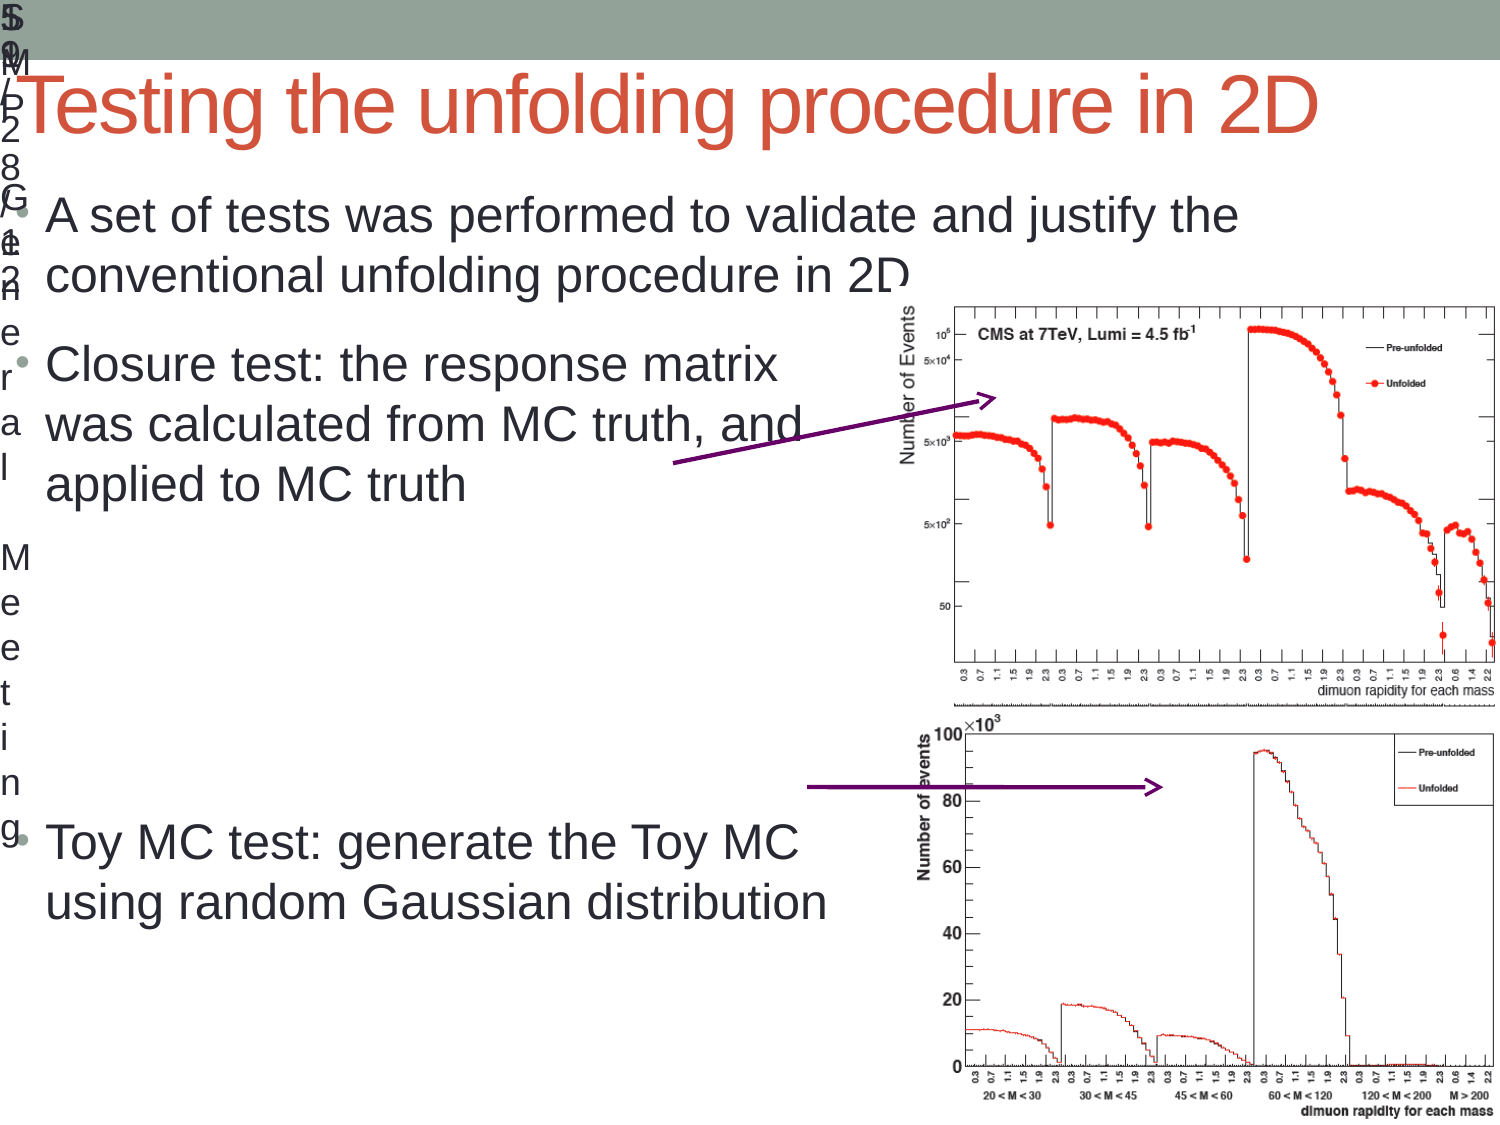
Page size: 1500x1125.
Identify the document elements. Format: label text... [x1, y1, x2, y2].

list A set of tests was performed to validate and justify the conventional unfolding procedure in 2D Closure test: the response matrix was calculated from MC truth, and applied to MC truth Toy MC test: generate the Toy MC using random Gaussian distribution [0, 174, 1500, 1113]
picture [891, 286, 1500, 1125]
title Testing the unfolding procedure in 2D [0, 18, 1350, 174]
